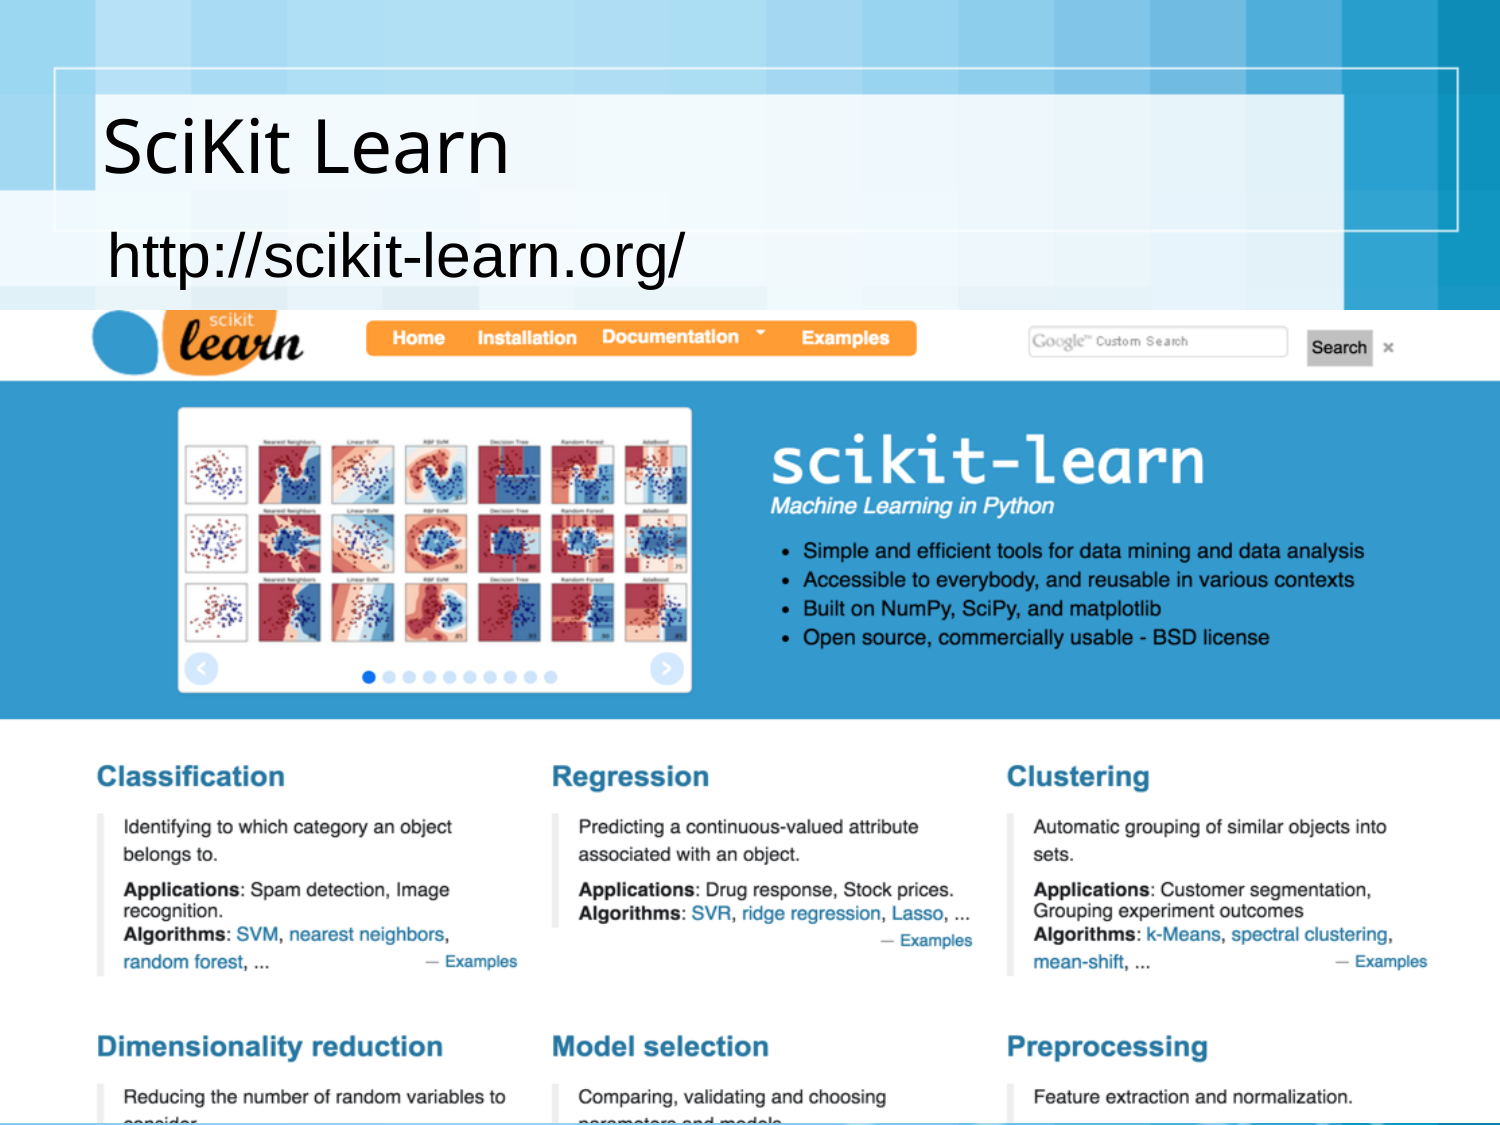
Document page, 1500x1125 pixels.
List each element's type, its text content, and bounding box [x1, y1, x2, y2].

picture [0, 0, 1500, 1125]
title SciKit Learn [87, 87, 1338, 200]
list http://scikit-learn.org/ [59, 200, 833, 310]
